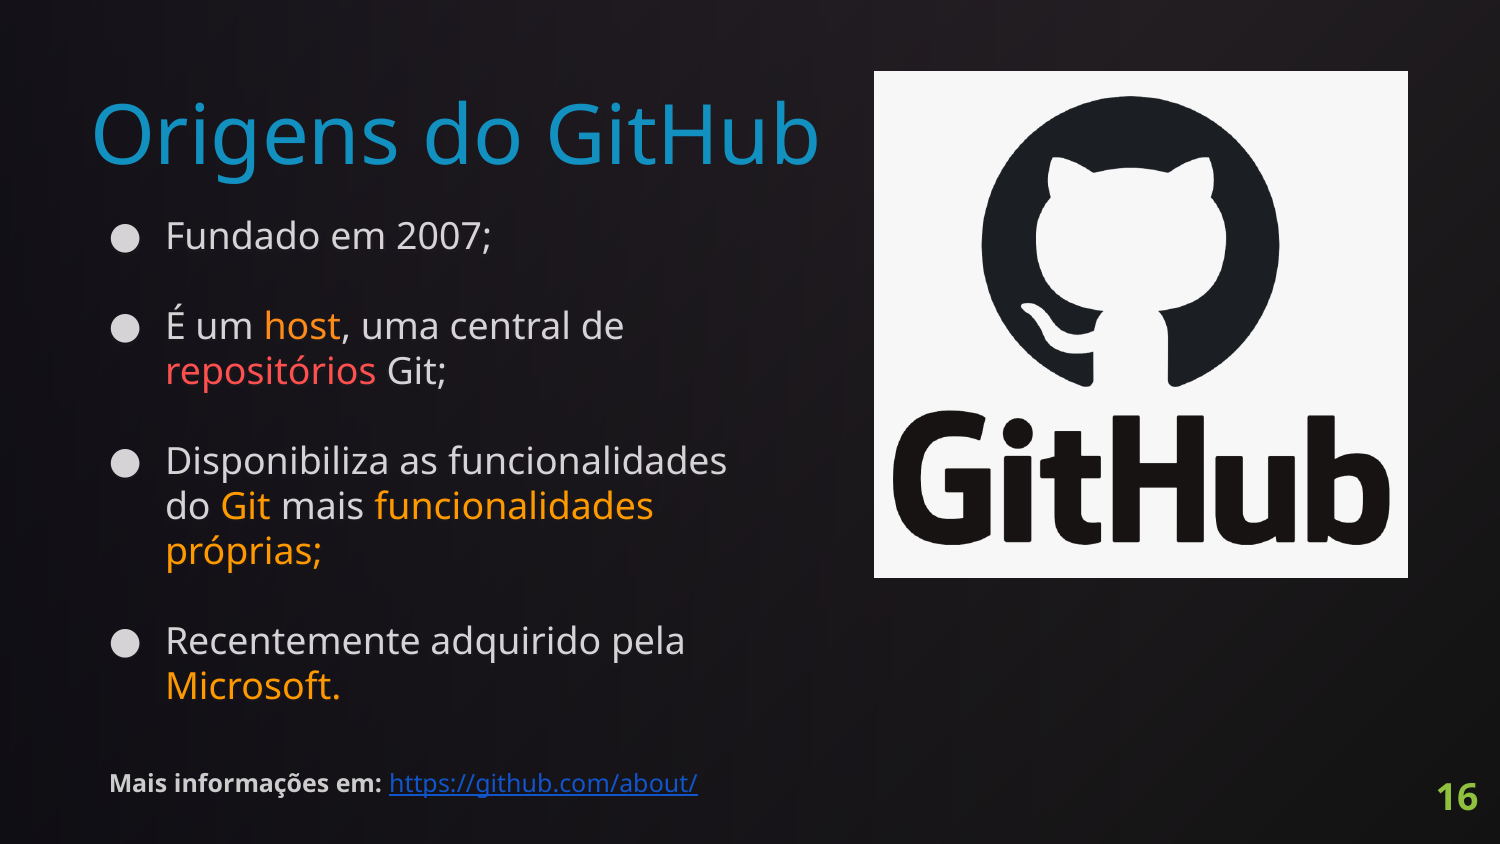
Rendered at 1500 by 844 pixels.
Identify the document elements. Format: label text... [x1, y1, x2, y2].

text_box Mais informações em: https://github.com/about/ [93, 752, 1057, 823]
slide_number <number> [1407, 752, 1494, 844]
list Fundado em 2007; É um host, uma central de repositórios Git; Disponibiliza as funcionalidades do Git mais funcionalidades próprias; Recentemente adquirido pela Microsoft. [75, 196, 750, 745]
title Origens do GitHub [75, 71, 874, 197]
picture [874, 71, 1408, 578]
